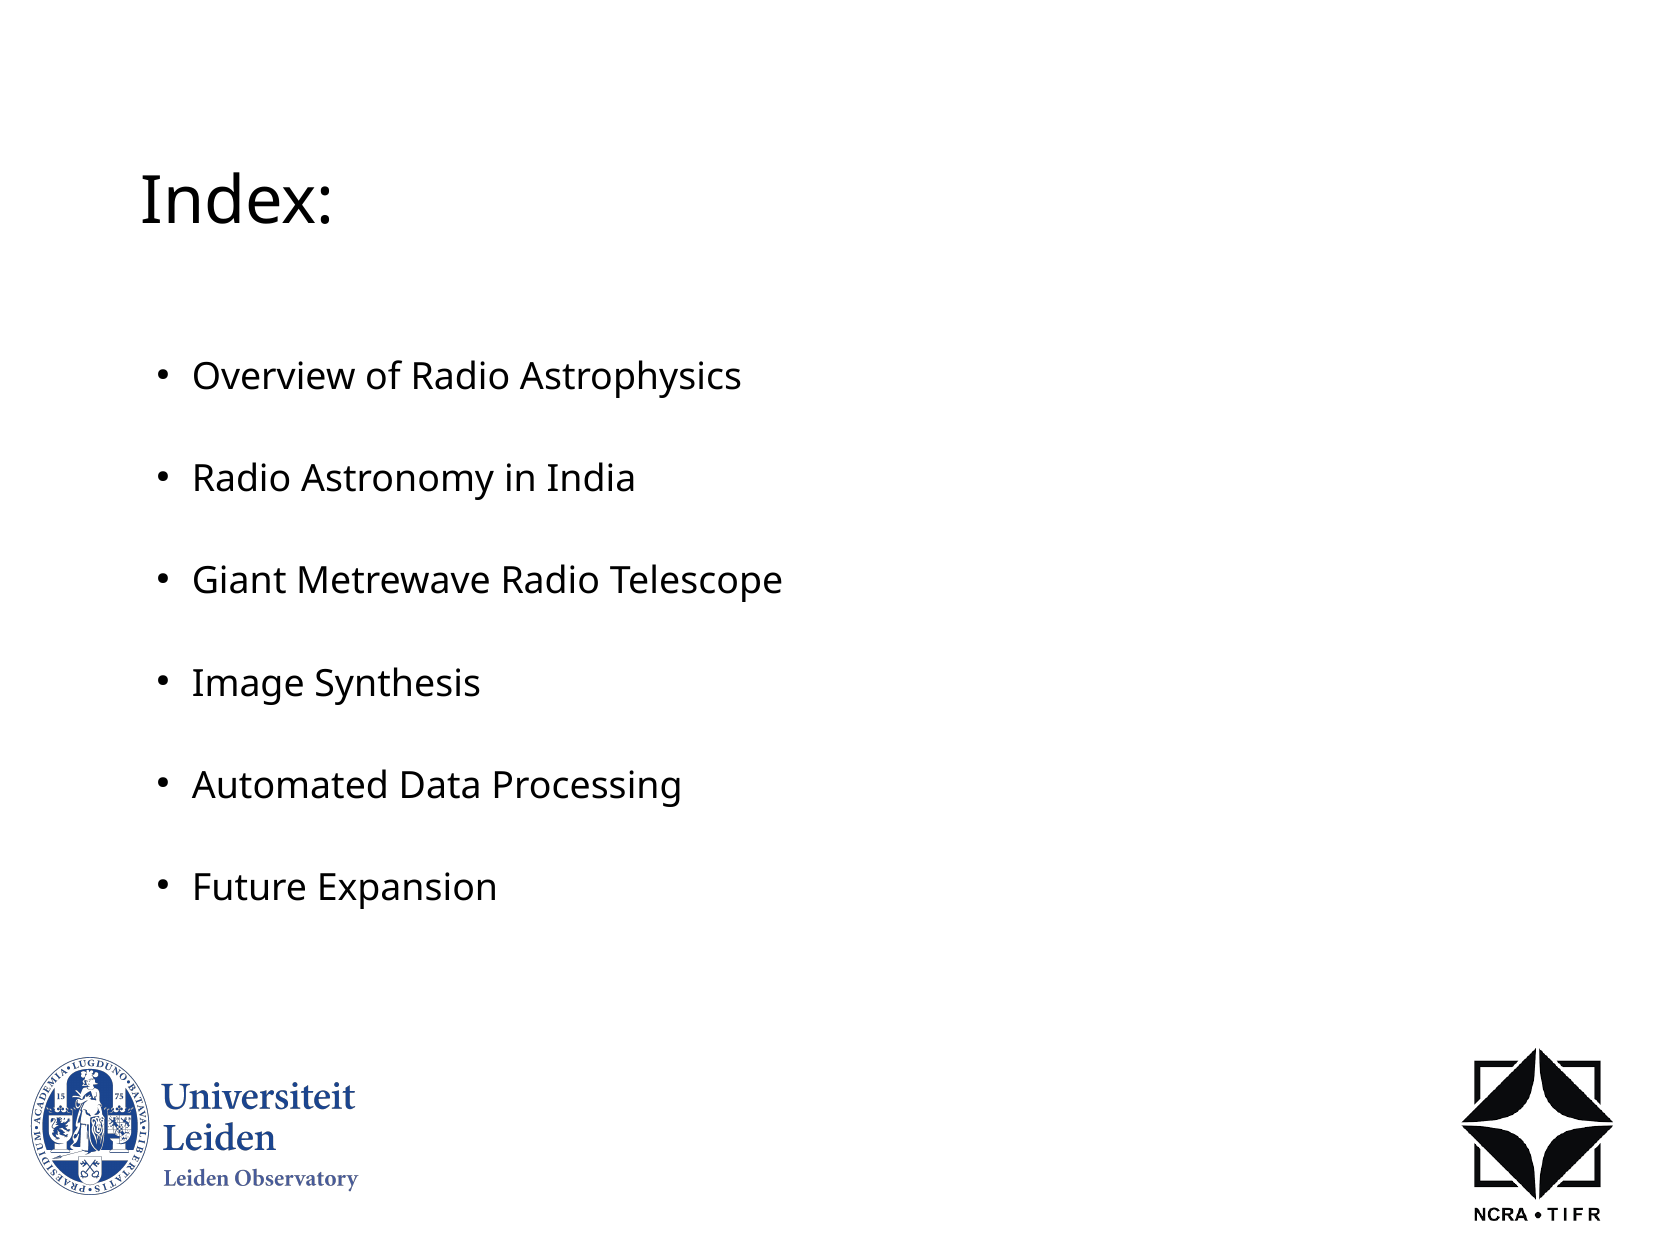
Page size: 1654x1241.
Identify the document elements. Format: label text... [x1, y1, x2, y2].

text_box Index: [125, 144, 343, 237]
picture [1461, 1048, 1613, 1222]
text_box Overview of Radio Astrophysics Radio Astronomy in India Giant Metrewave Radio Telescope Image Synthesis Automated Data Processing Future Expansion [141, 342, 886, 831]
picture [0, 1011, 401, 1241]
